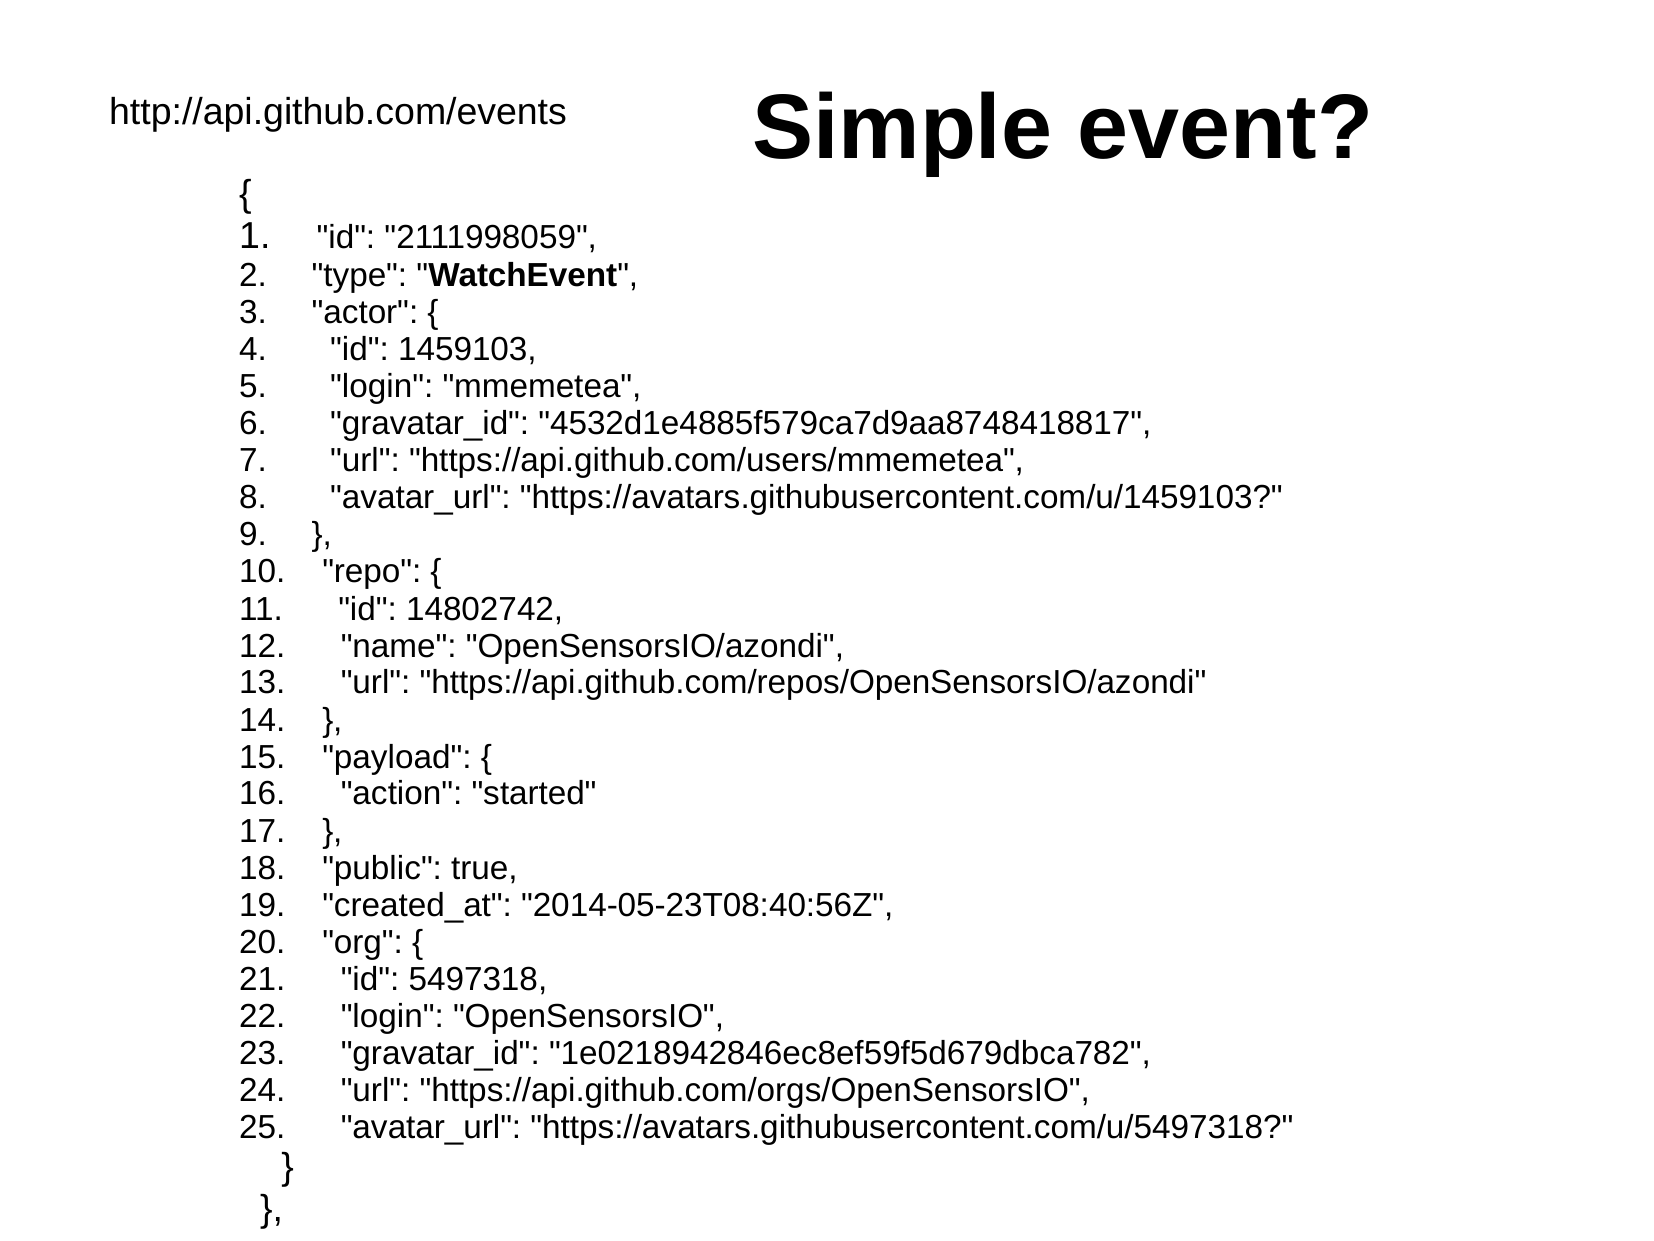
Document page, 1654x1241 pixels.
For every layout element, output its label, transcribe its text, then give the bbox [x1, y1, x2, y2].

title Simple event? [318, 23, 1654, 231]
text_box http://api.github.com/events [94, 82, 650, 142]
text_box { "id": "2111998059", "type": "WatchEvent", "actor": { "id": 1459103, "login": "mmemetea", "gravatar_id": "4532d1e4885f579ca7d9aa8748418817", "url": "https://api.github.com/users/mmemetea", "avatar_url": "https://avatars.githubusercontent.com/u/1459103?" }, "repo": { "id": 14802742, "name": "OpenSensorsIO/azondi", "url": "https://api.github.com/repos/OpenSensorsIO/azondi" }, "payload": { "action": "started" }, "public": true, "created_at": "2014-05-23T08:40:56Z", "org": { "id": 5497318, "login": "OpenSensorsIO", "gravatar_id": "1e0218942846ec8ef59f5d679dbca782", "url": "https://api.github.com/orgs/OpenSensorsIO", "avatar_url": "https://avatars.githubusercontent.com/u/5497318?" } }, [224, 165, 1390, 1241]
